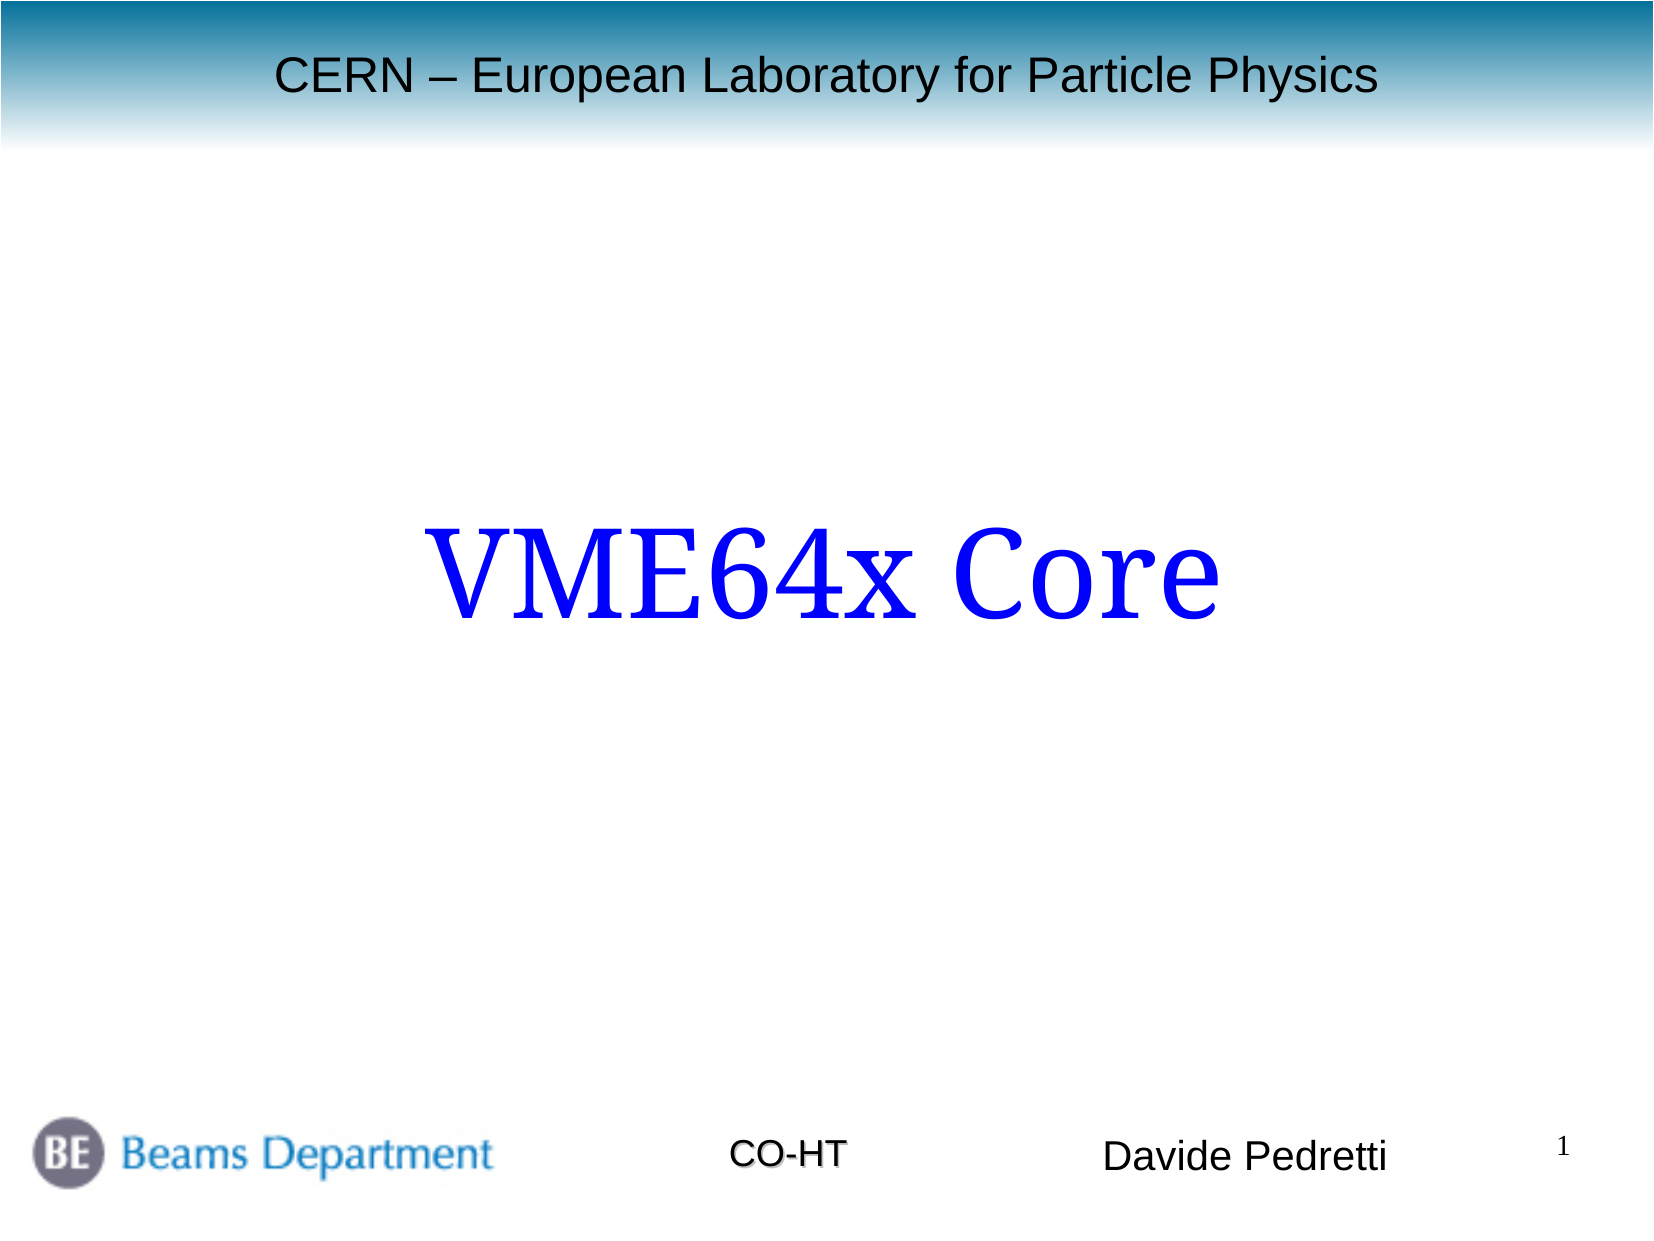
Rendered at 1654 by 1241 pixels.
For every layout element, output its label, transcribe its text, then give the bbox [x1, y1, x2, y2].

text_box CERN – European Laboratory for Particle Physics [0, 0, 1654, 151]
text_box CO-HT [714, 1125, 863, 1213]
title VME64x Core [150, 417, 1501, 722]
text_box Davide Pedretti [1087, 1125, 1486, 1201]
picture [0, 1087, 526, 1213]
